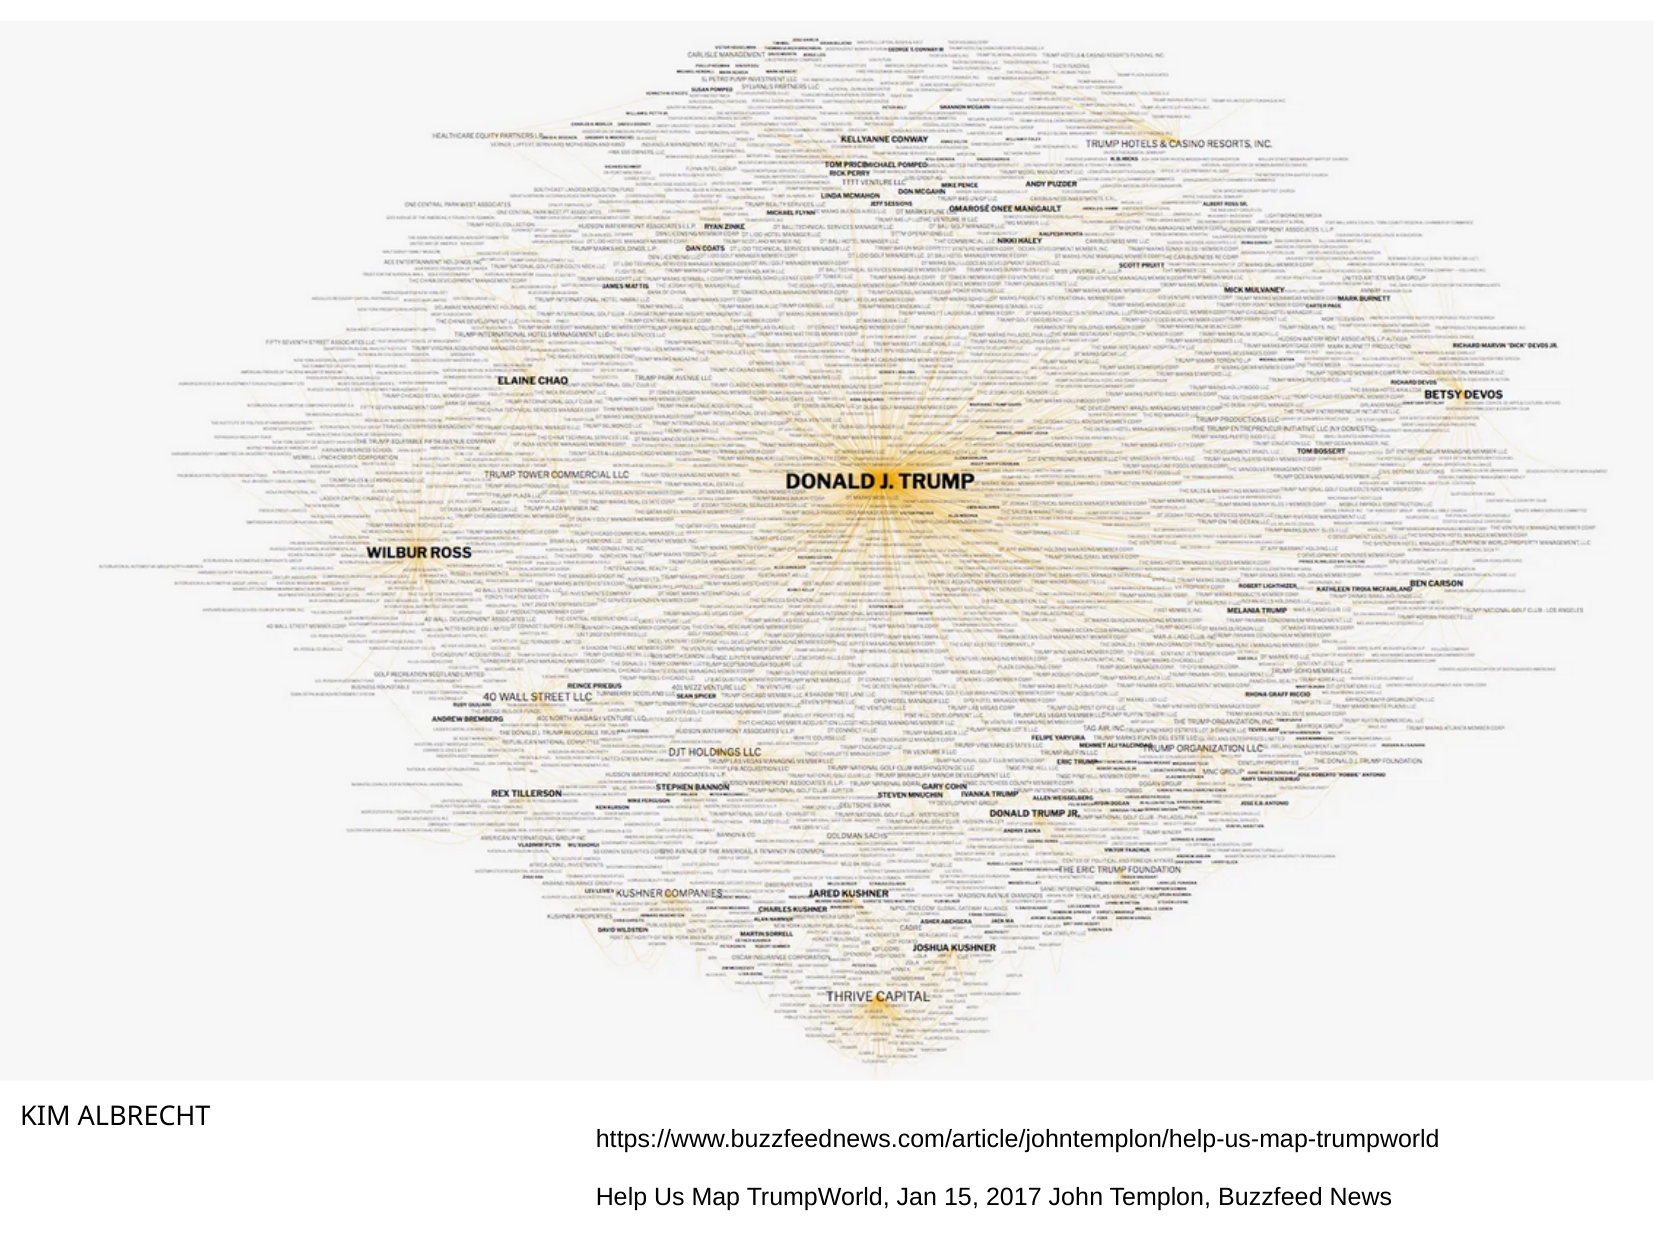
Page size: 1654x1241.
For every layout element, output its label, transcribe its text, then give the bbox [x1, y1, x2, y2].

list https://www.buzzfeednews.com/article/johntemplon/help-us-map-trumpworld Help Us Map TrumpWorld, Jan 15, 2017 John Templon, Buzzfeed News [525, 1125, 1486, 1239]
text_box KIM ALBRECHT [5, 1088, 301, 1156]
picture [0, 0, 1654, 1121]
